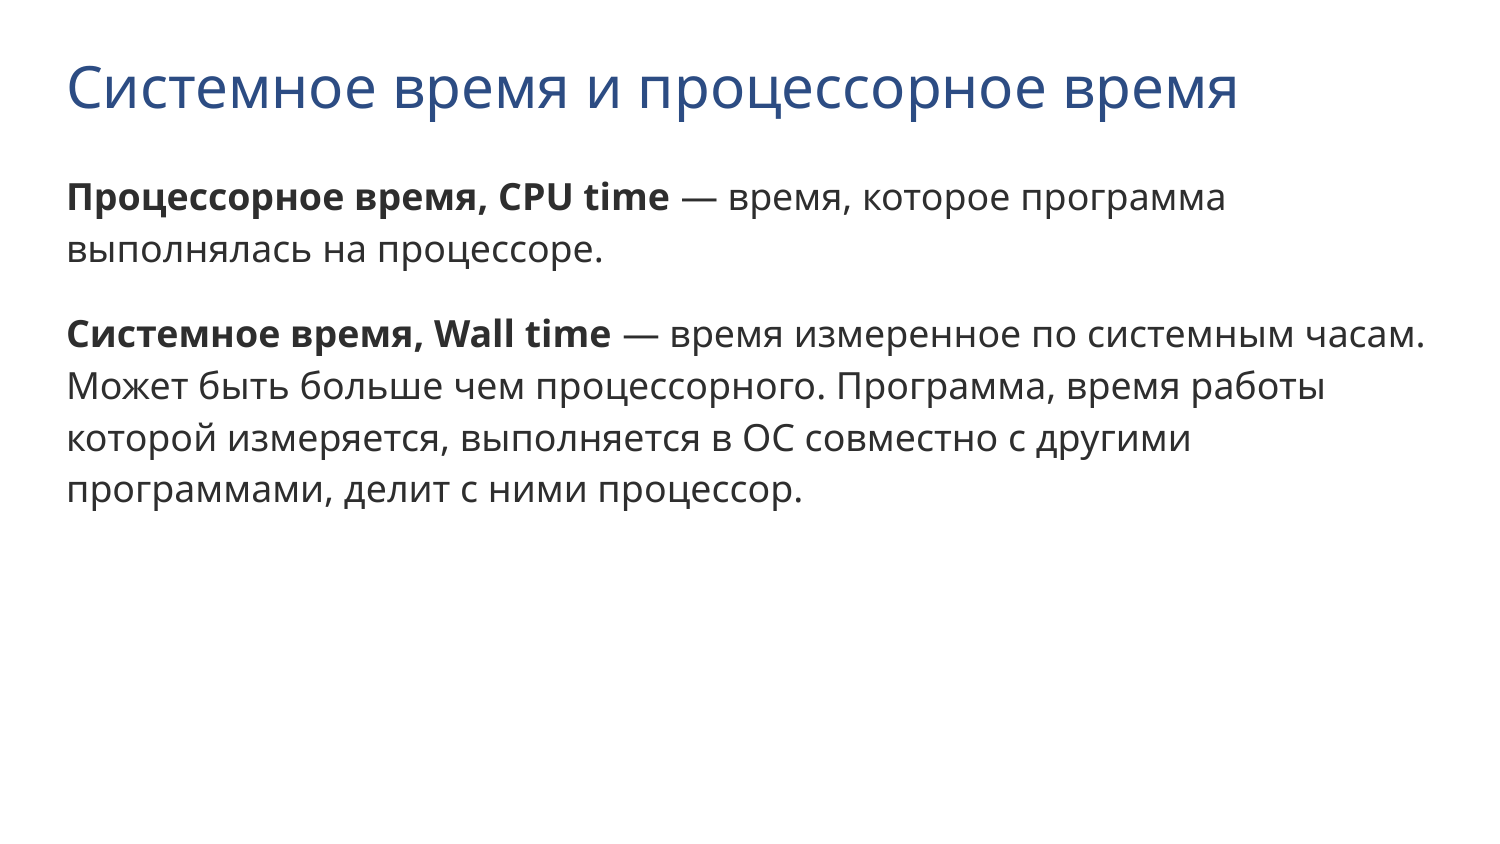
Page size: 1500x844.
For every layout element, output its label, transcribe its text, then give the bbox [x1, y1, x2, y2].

title Системное время и процессорное время [51, 35, 1449, 130]
list Процессорное время, CPU time — время, которое программа выполнялась на процессоре. Системное время, Wall time — время измеренное по системным часам. Может быть больше чем процессорного. Программа, время работы которой измеряется, выполняется в ОС совместно с другими программами, делит с ними процессор. [51, 151, 1449, 821]
